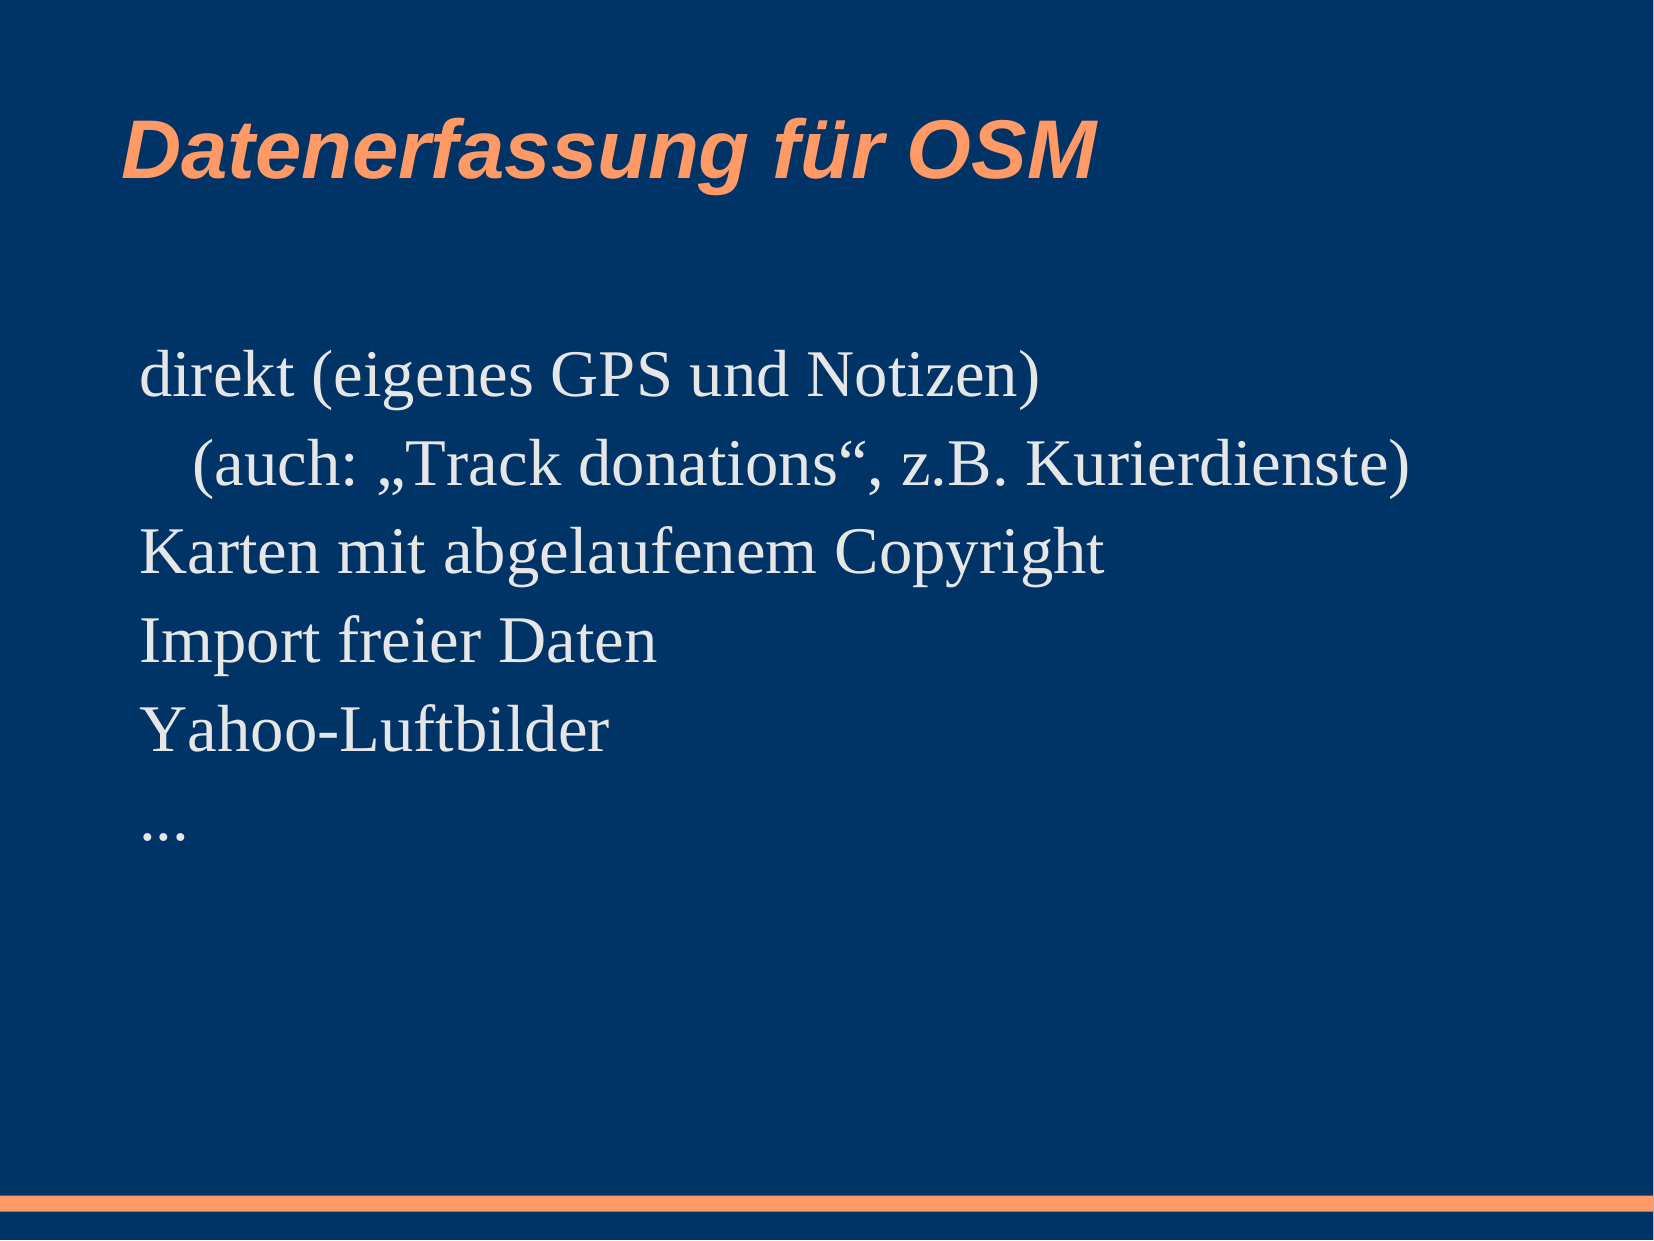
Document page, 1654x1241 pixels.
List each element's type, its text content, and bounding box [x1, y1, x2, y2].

title Datenerfassung für OSM [121, 53, 1534, 247]
list direkt (eigenes GPS und Notizen) (auch: „Track donations“, z.B. Kurierdienste) Karten mit abgelaufenem Copyright Import freier Daten Yahoo-Luftbilder ... [121, 322, 1561, 1118]
